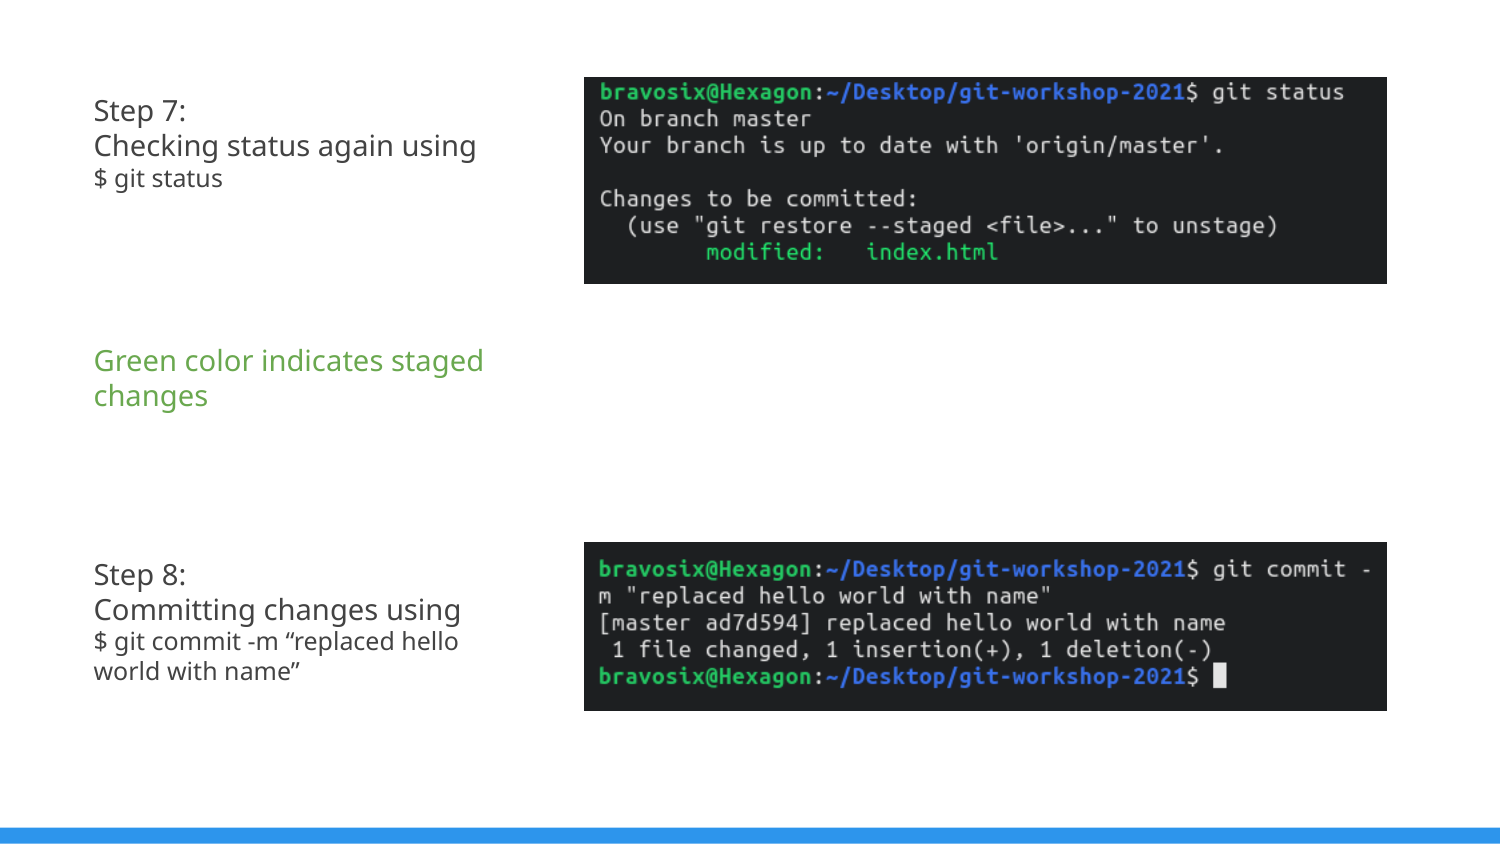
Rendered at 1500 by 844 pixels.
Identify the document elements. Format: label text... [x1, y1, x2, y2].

picture [584, 542, 1387, 711]
text_box Step 7: Checking status again using $ git status [78, 77, 545, 208]
text_box Step 8: Committing changes using $ git commit -m “replaced hello world with name” [78, 540, 545, 701]
text_box Green color indicates staged changes [78, 326, 545, 427]
picture [584, 77, 1387, 284]
